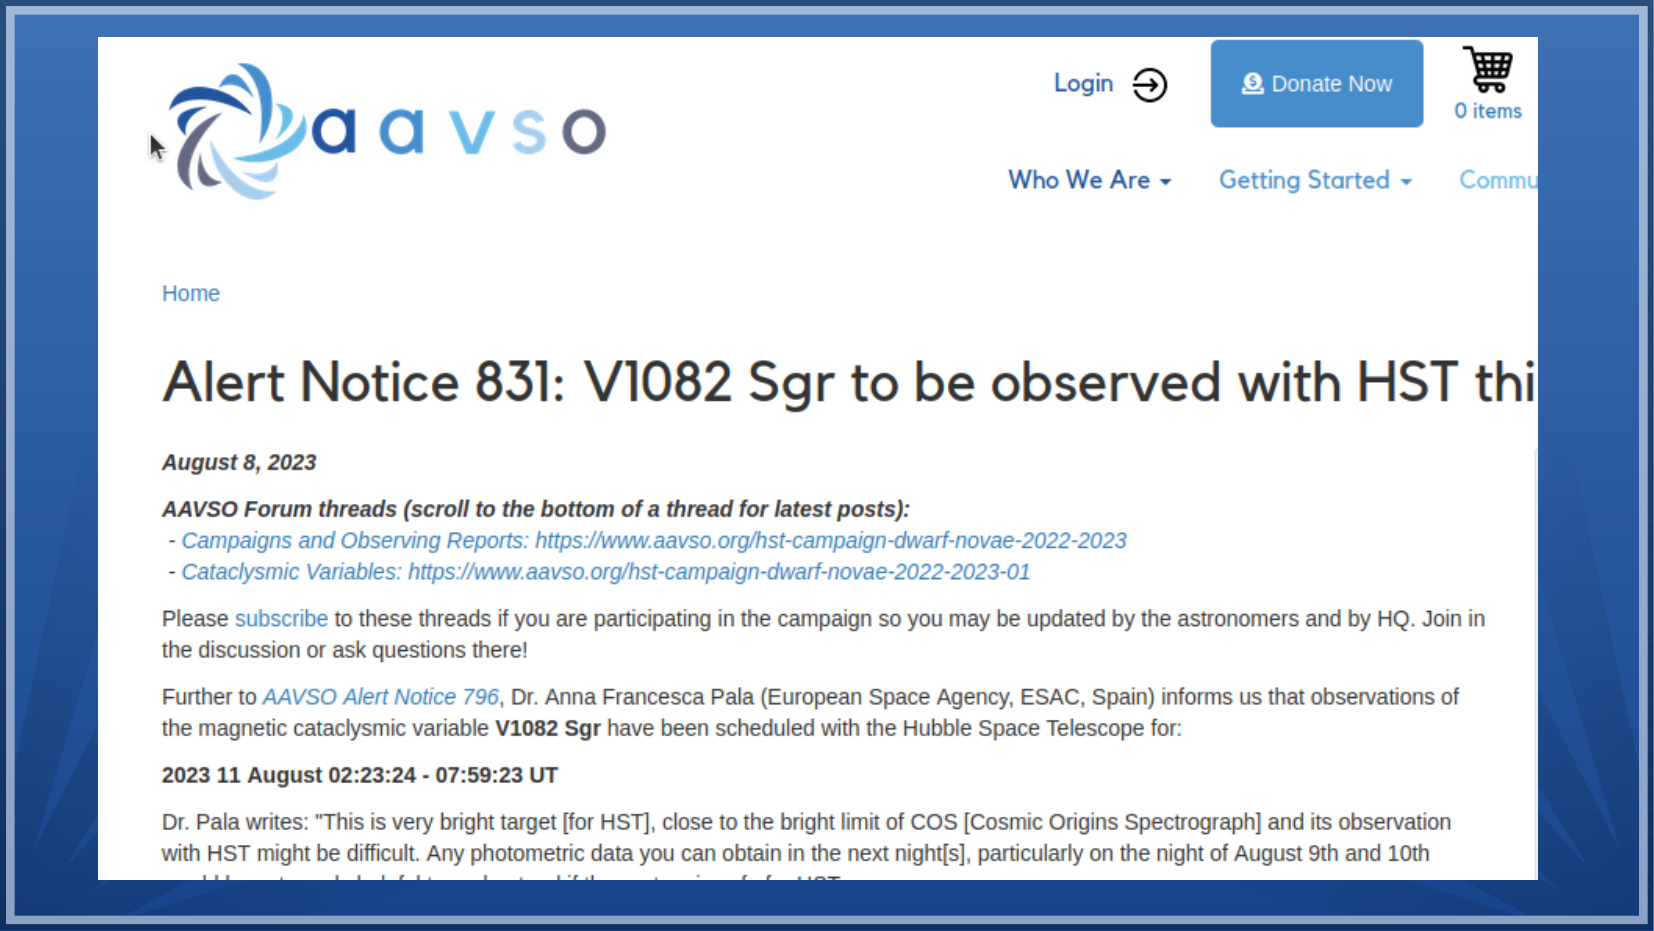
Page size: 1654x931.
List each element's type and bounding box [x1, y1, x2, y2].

picture [98, 37, 1538, 880]
